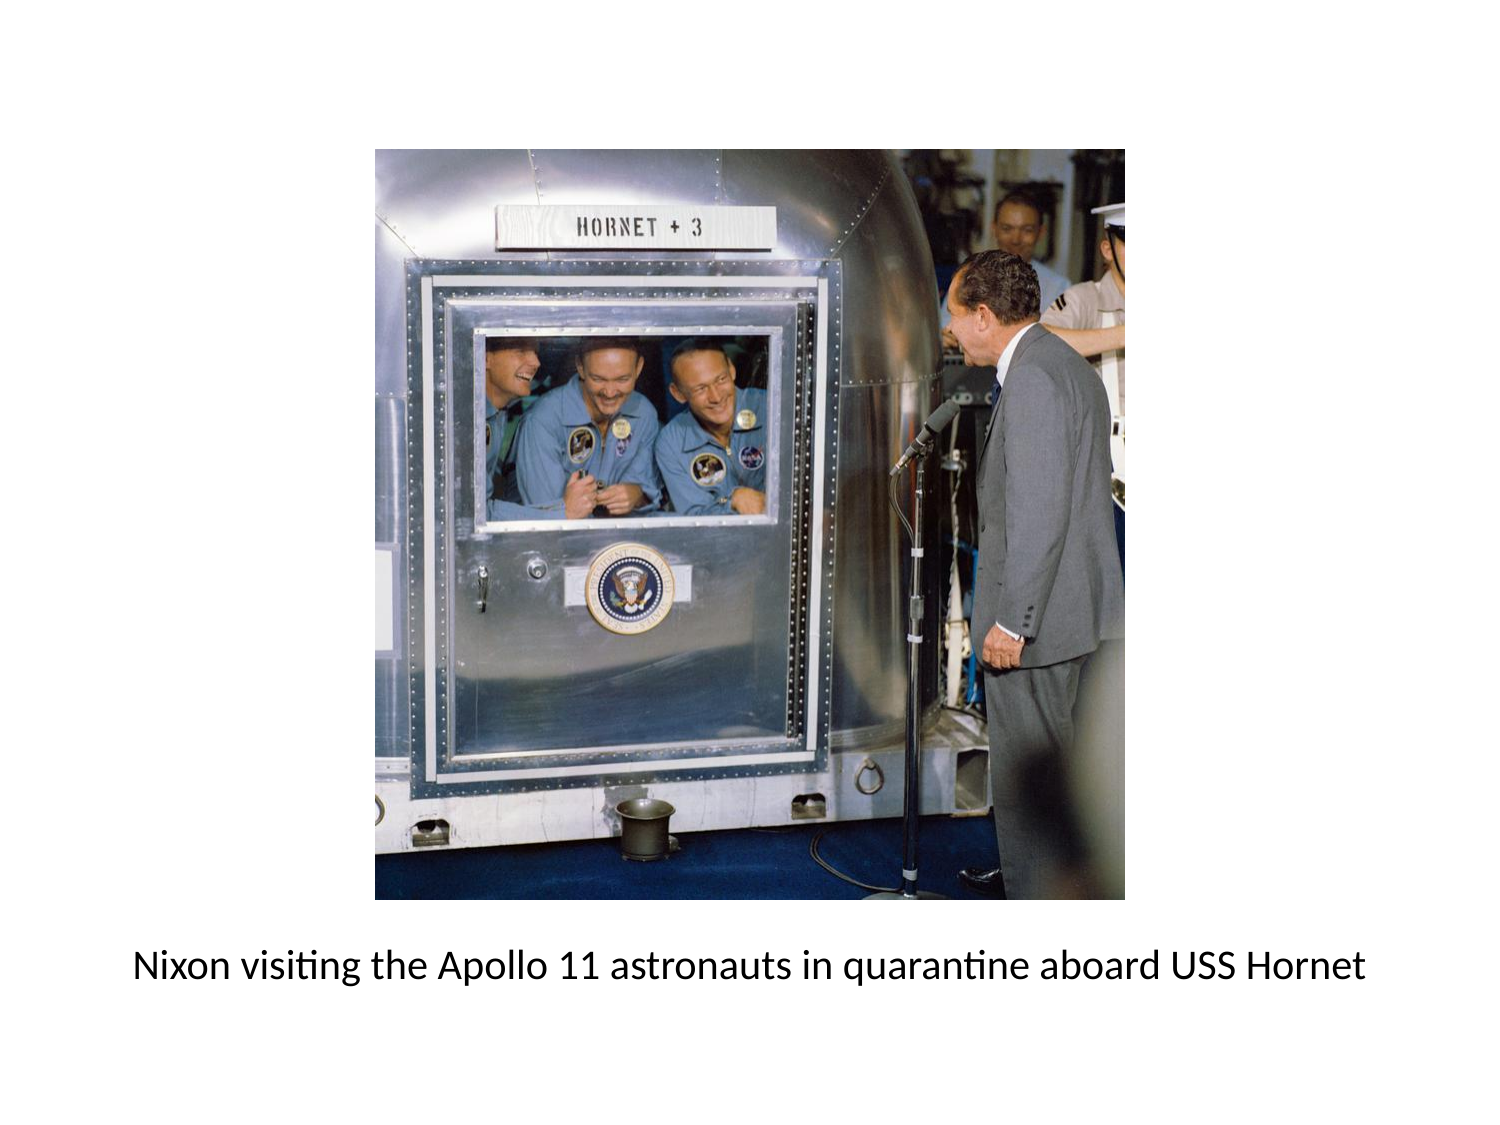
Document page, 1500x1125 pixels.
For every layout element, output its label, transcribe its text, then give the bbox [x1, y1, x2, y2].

picture [375, 149, 1125, 900]
text_box Nixon visiting the Apollo 11 astronauts in quarantine aboard USS Hornet [117, 930, 1383, 996]
